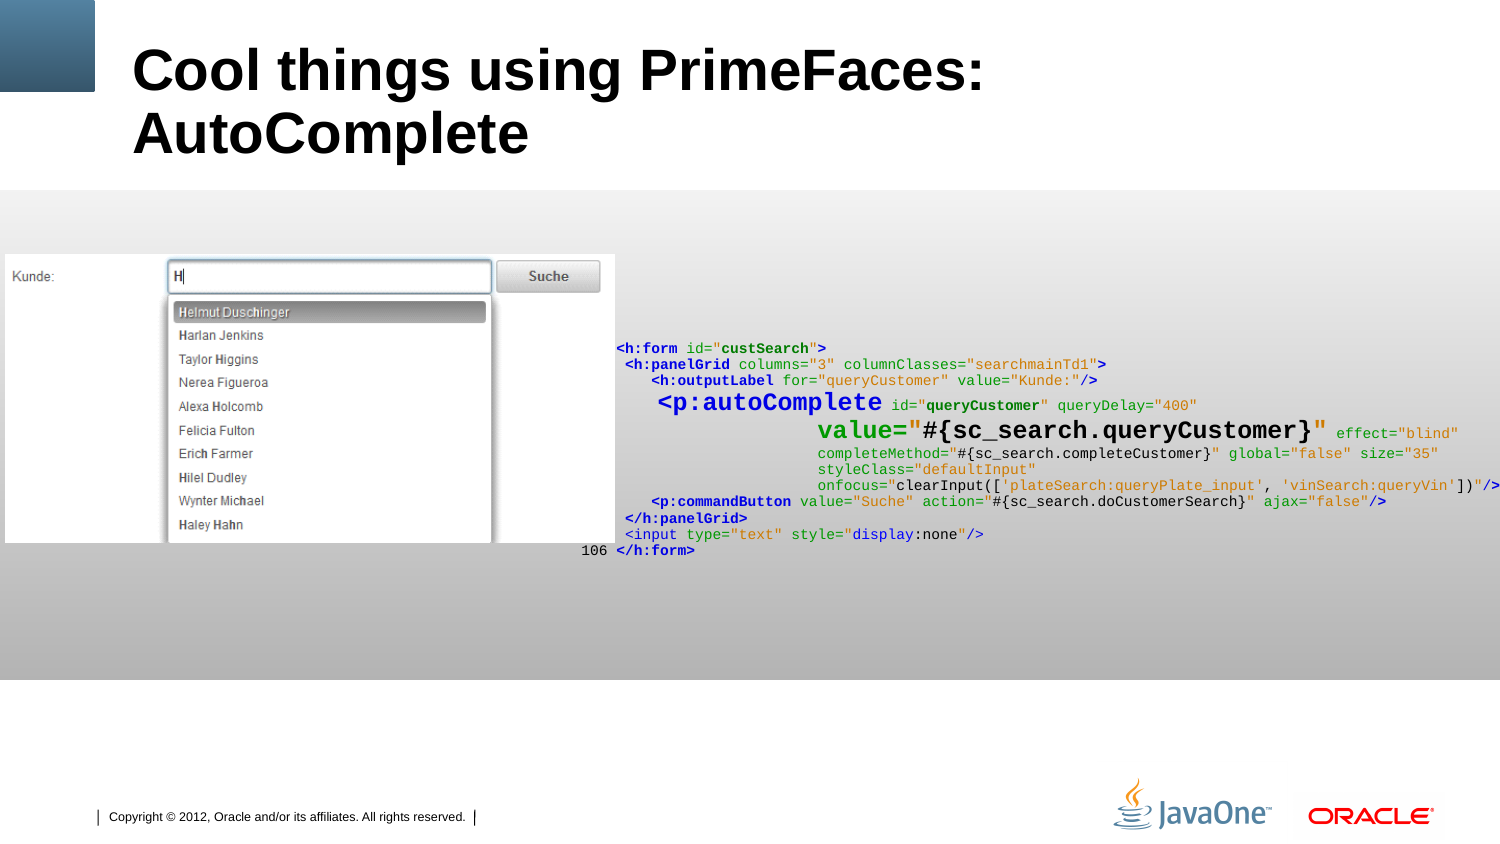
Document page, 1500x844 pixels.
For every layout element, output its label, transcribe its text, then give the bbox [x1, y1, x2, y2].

picture [5, 254, 616, 543]
picture [1293, 792, 1445, 840]
picture [1097, 761, 1288, 844]
text_box 95 <h:form id="custSearch"> 96 <h:panelGrid columns="3" columnClasses="searchmainTd1"> 97 <h:outputLabel for="queryCustomer" value="Kunde:"/> 98 <p:autoComplete id="queryCustomer" queryDelay="400" 99 value="#{sc_search.queryCustomer}" effect="blind" 100 completeMethod="#{sc_search.completeCustomer}" global="false" size="35" 101 styleClass="defaultInput" 102 onfocus="clearInput(['plateSearch:queryPlate_input', 'vinSearch:queryVin'])"/> 103 <p:commandButton value="Suche" action="#{sc_search.doCustomerSearch}" ajax="false"/> 104 </h:panelGrid> 105 <input type="text" style="display:none"/> 106 </h:form> [566, 333, 1500, 568]
title Cool things using PrimeFaces: AutoComplete [132, 40, 1407, 166]
